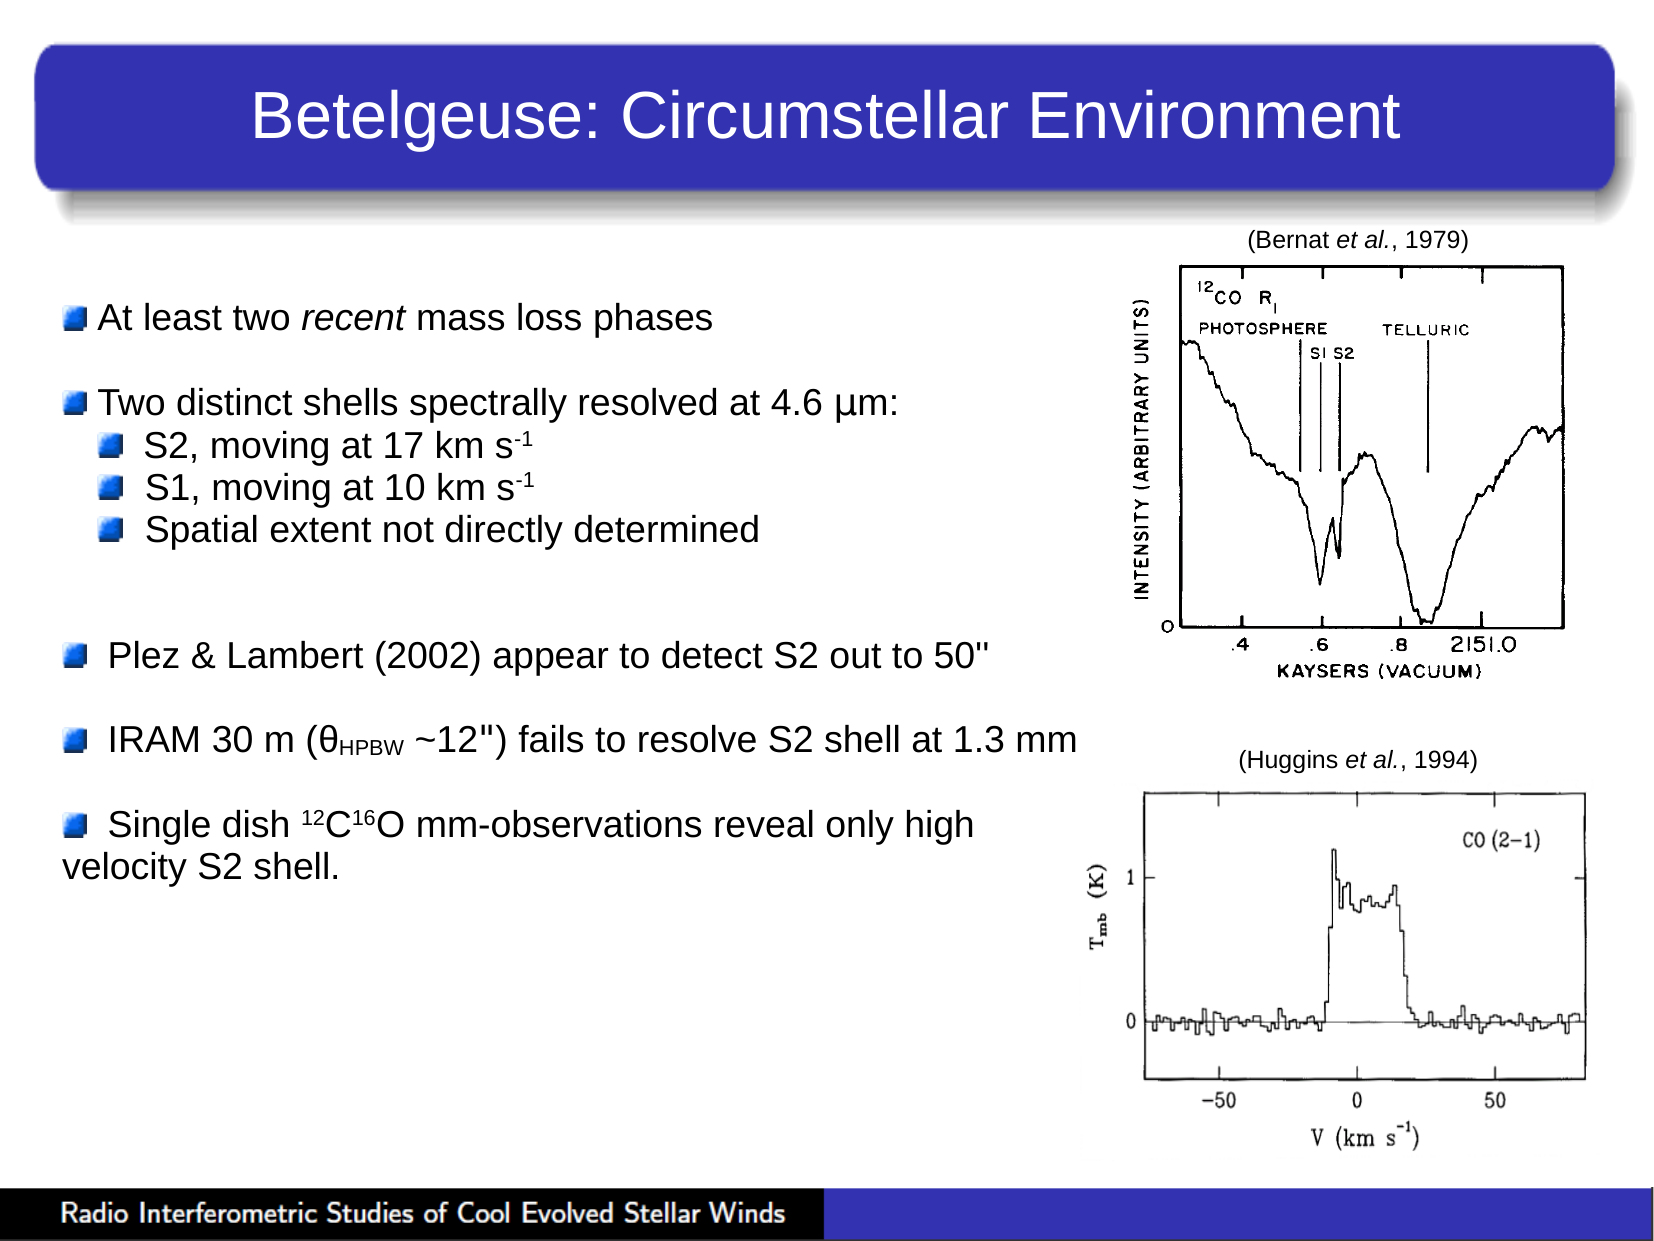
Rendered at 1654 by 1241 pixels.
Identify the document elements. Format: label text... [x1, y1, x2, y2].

picture [0, 1187, 1654, 1241]
text_box (Bernat et al., 1979) [1181, 218, 1536, 278]
text_box Betelgeuse: Circumstellar Environment [59, 70, 1595, 189]
text_box (Huggins et al., 1994) [1181, 738, 1536, 798]
text_box At least two recent mass loss phases Two distinct shells spectrally resolved at 4.6 μm: S2, moving at 17 km s-1 S1, moving at 10 km s-1 Spatial extent not directly determined Plez & Lambert (2002) appear to detect S2 out to 50'' IRAM 30 m (θHPBW ~12") fails to resolve S2 shell at 1.3 mm Single dish 12C16O mm-observations reveal only high velocity S2 shell. [47, 289, 1111, 907]
picture [1079, 779, 1601, 1161]
picture [23, 29, 1648, 237]
picture [1116, 241, 1589, 691]
